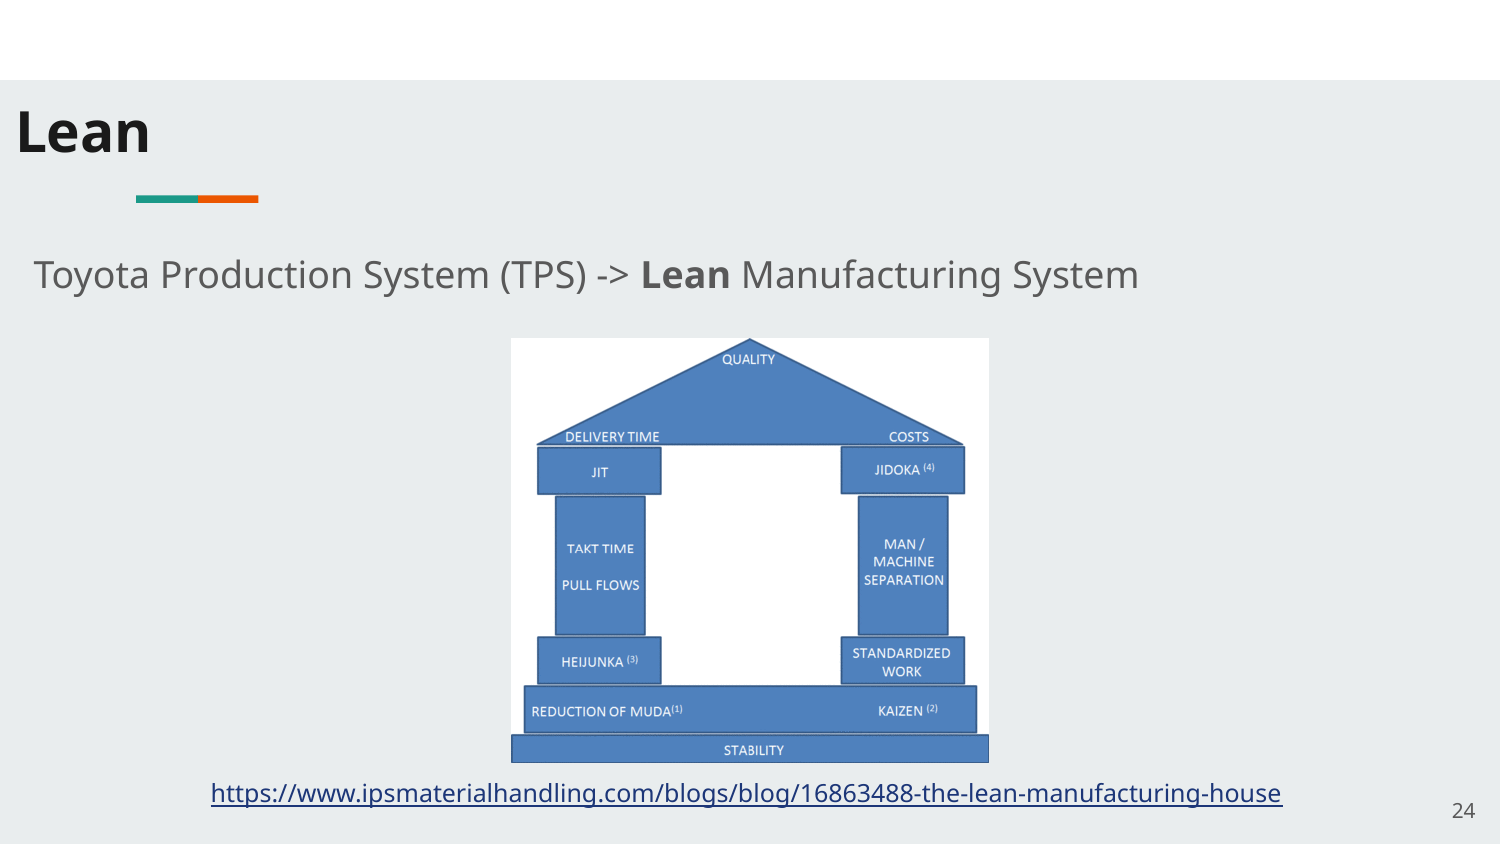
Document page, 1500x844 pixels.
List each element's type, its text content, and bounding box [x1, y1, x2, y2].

subtitle Toyota Production System (TPS) -> Lean Manufacturing System [18, 235, 1466, 787]
subtitle https://www.ipsmaterialhandling.com/blogs/blog/16863488-the-lean-manufacturing-house [180, 787, 1320, 831]
slide_number <number> [1400, 779, 1491, 844]
picture [511, 338, 989, 763]
title Lean [0, 80, 1101, 181]
